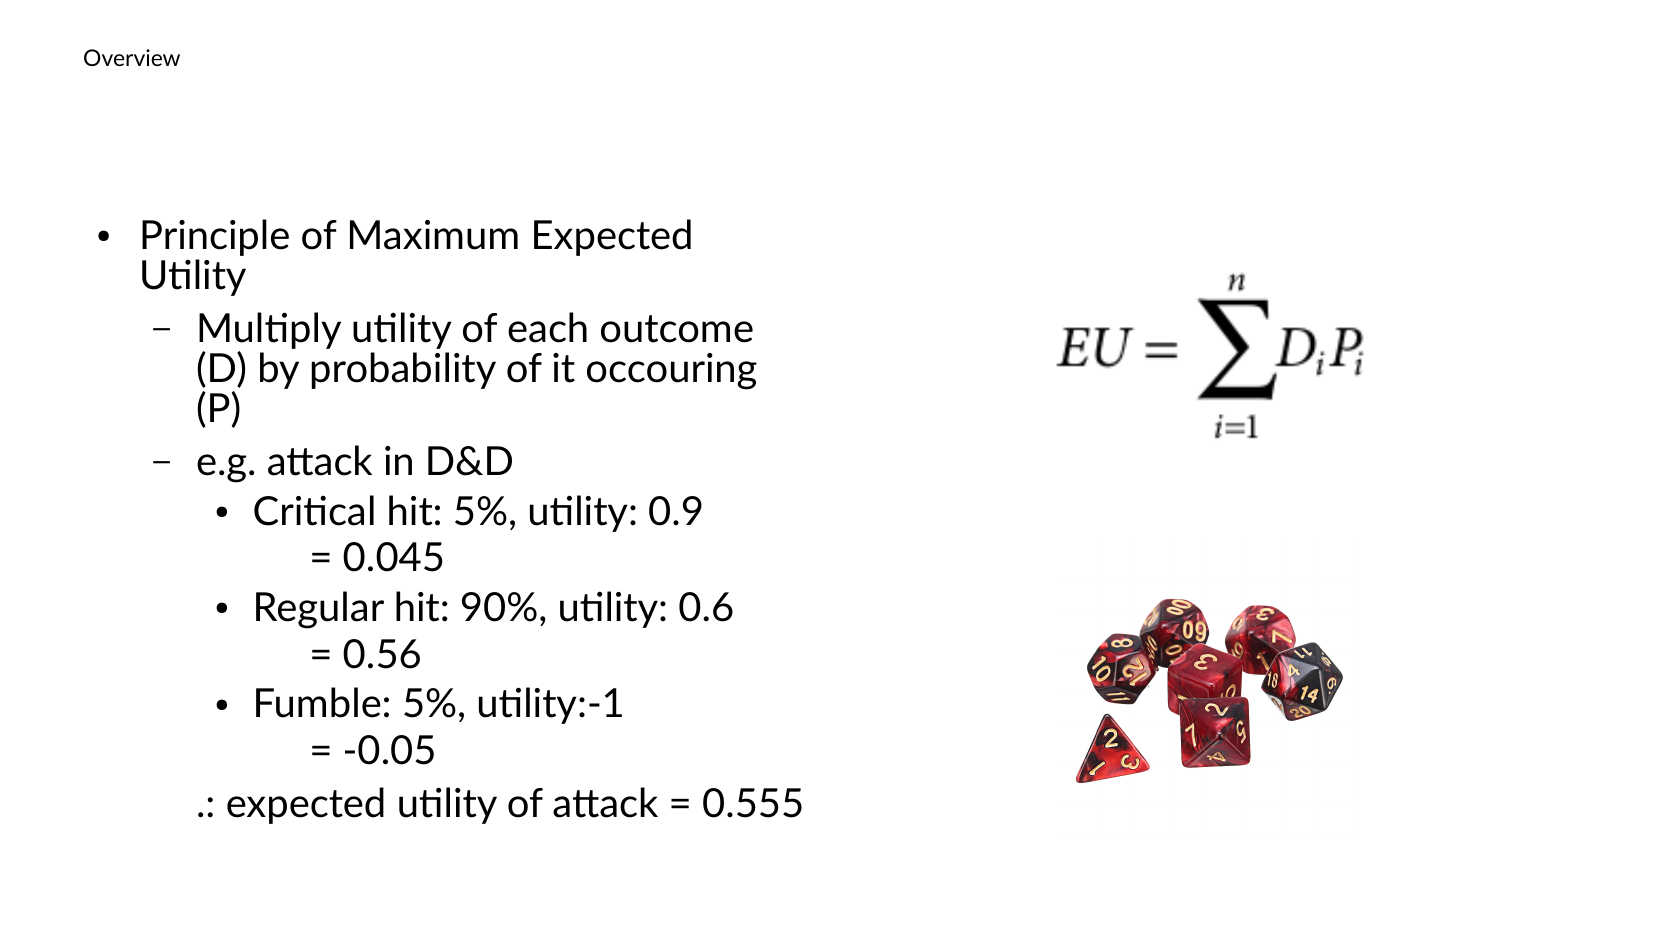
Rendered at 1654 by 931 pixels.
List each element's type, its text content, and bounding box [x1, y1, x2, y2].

picture [1017, 265, 1406, 449]
picture [1059, 541, 1357, 839]
title Overview [83, 0, 1571, 119]
list Principle of Maximum Expected Utility Multiply utility of each outcome (D) by probability of it occouring (P) e.g. attack in D&D Critical hit: 5%, utility: 0.9 = 0.045 Regular hit: 90%, utility: 0.6 = 0.56 Fumble: 5%, utility:-1 = -0.05 .: expected utility of attack = 0.555 [82, 217, 809, 839]
